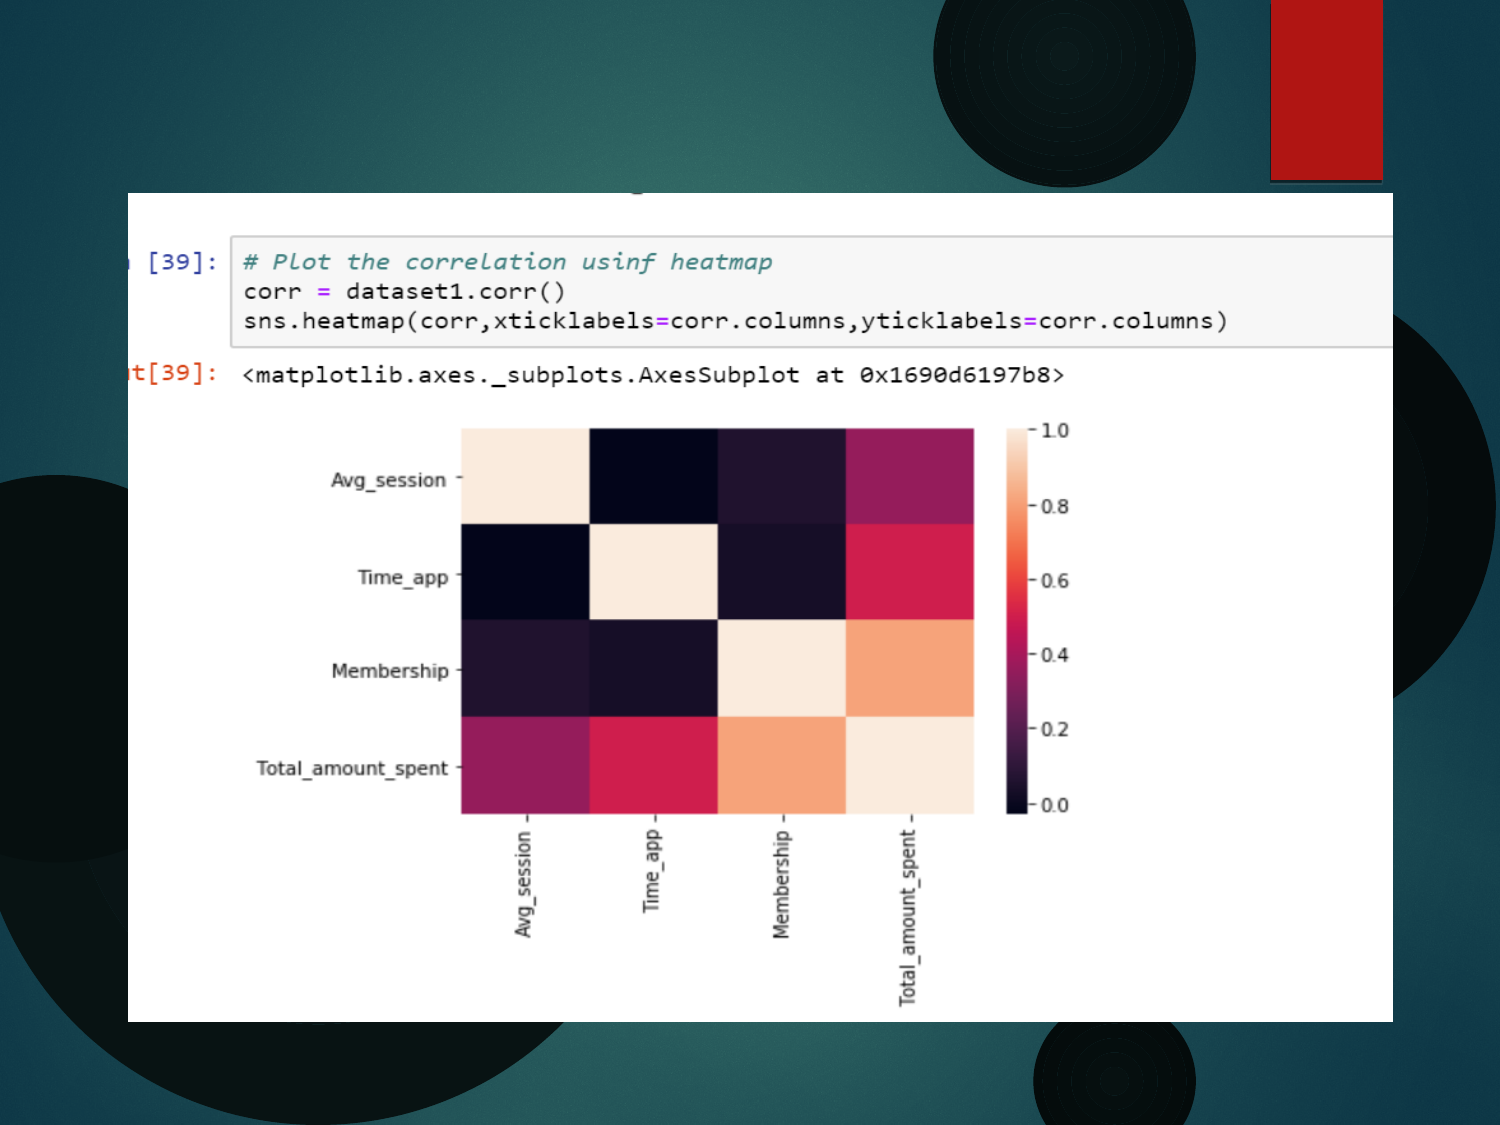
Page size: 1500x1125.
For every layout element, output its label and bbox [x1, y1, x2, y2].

picture [128, 193, 1393, 1022]
